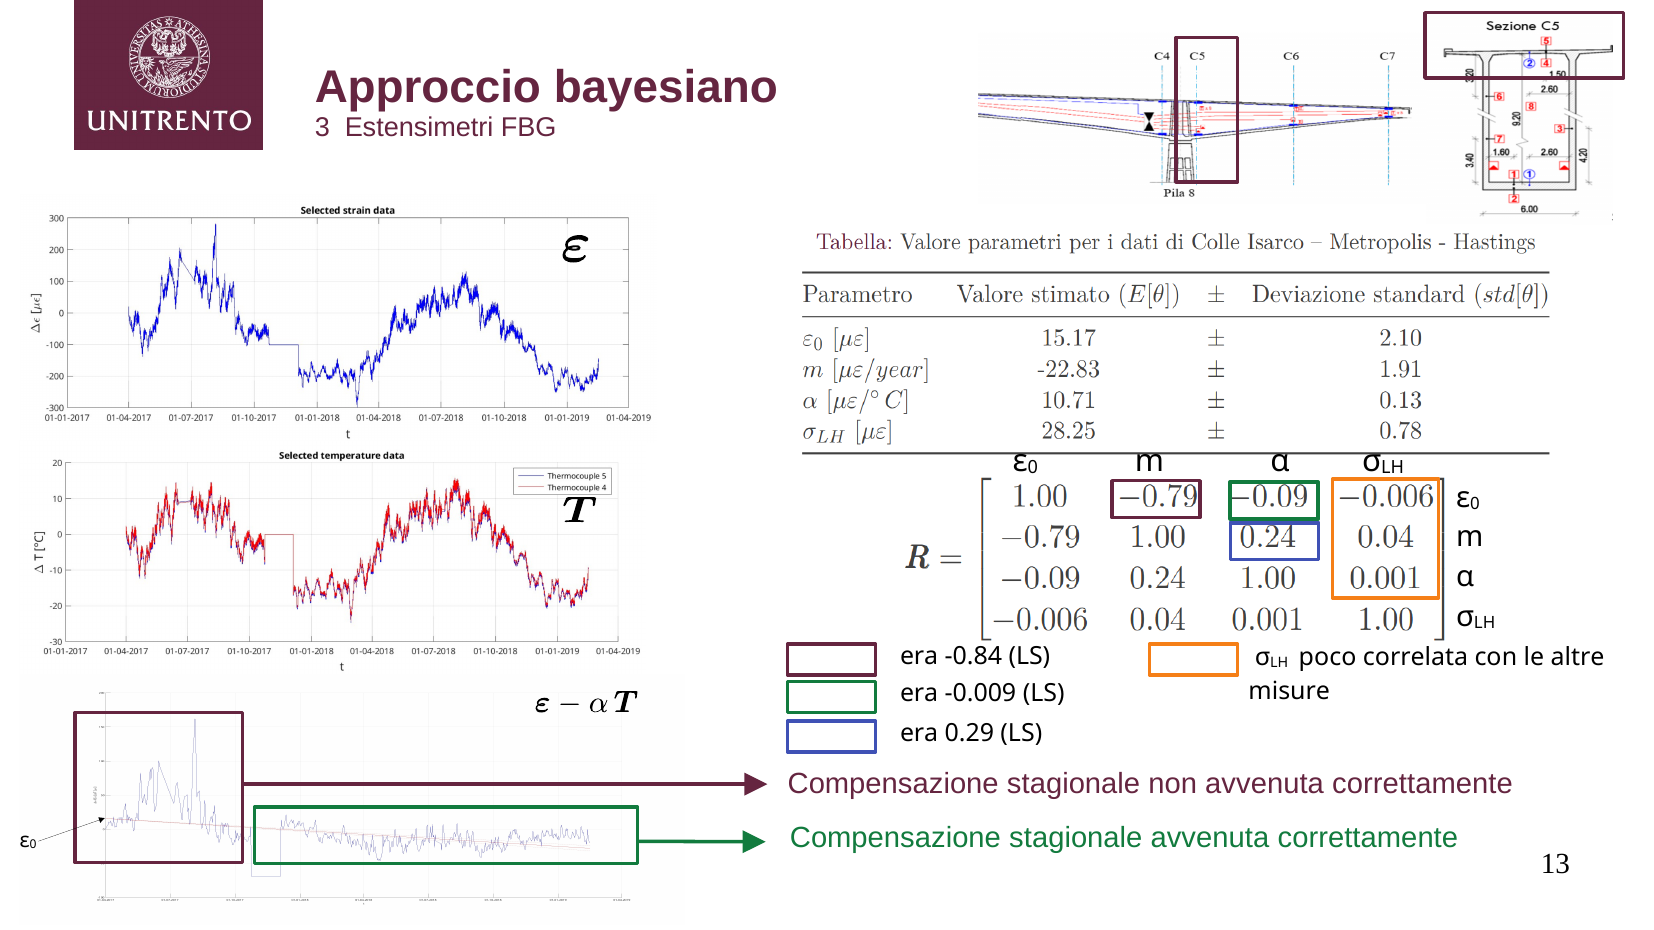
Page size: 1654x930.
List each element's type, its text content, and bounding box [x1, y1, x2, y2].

text_box [614, 691, 638, 712]
picture [19, 786, 685, 925]
text_box [1176, 37, 1238, 182]
text_box σLH poco correlata con le altre misure [1248, 638, 1651, 713]
text_box [254, 806, 638, 864]
picture [787, 32, 1613, 653]
text_box [563, 497, 597, 523]
text_box ε0 [19, 825, 58, 854]
text_box era 0.29 (LS) [900, 714, 1201, 752]
text_box [562, 235, 589, 263]
text_box era -0.009 (LS) [900, 675, 1201, 712]
picture [1151, 646, 1236, 653]
text_box Approccio bayesiano 3 Estensimetri FBG [300, 53, 978, 151]
text_box [1425, 12, 1624, 79]
text_box Compensazione stagionale avvenuta correttamente [775, 813, 1601, 864]
text_box [74, 712, 243, 863]
picture [1114, 482, 1198, 516]
text_box ε0 m α σLH [1456, 475, 1525, 635]
picture [1232, 484, 1316, 517]
picture [74, 0, 263, 151]
text_box era -0.84 (LS) [900, 637, 1088, 675]
text_box ε0 m α σLH [1012, 437, 1463, 481]
picture [1334, 481, 1437, 596]
text_box [535, 697, 550, 713]
picture [1232, 525, 1317, 558]
text_box [589, 698, 608, 713]
picture [19, 194, 685, 833]
text_box Compensazione stagionale non avvenuta correttamente [773, 760, 1599, 810]
